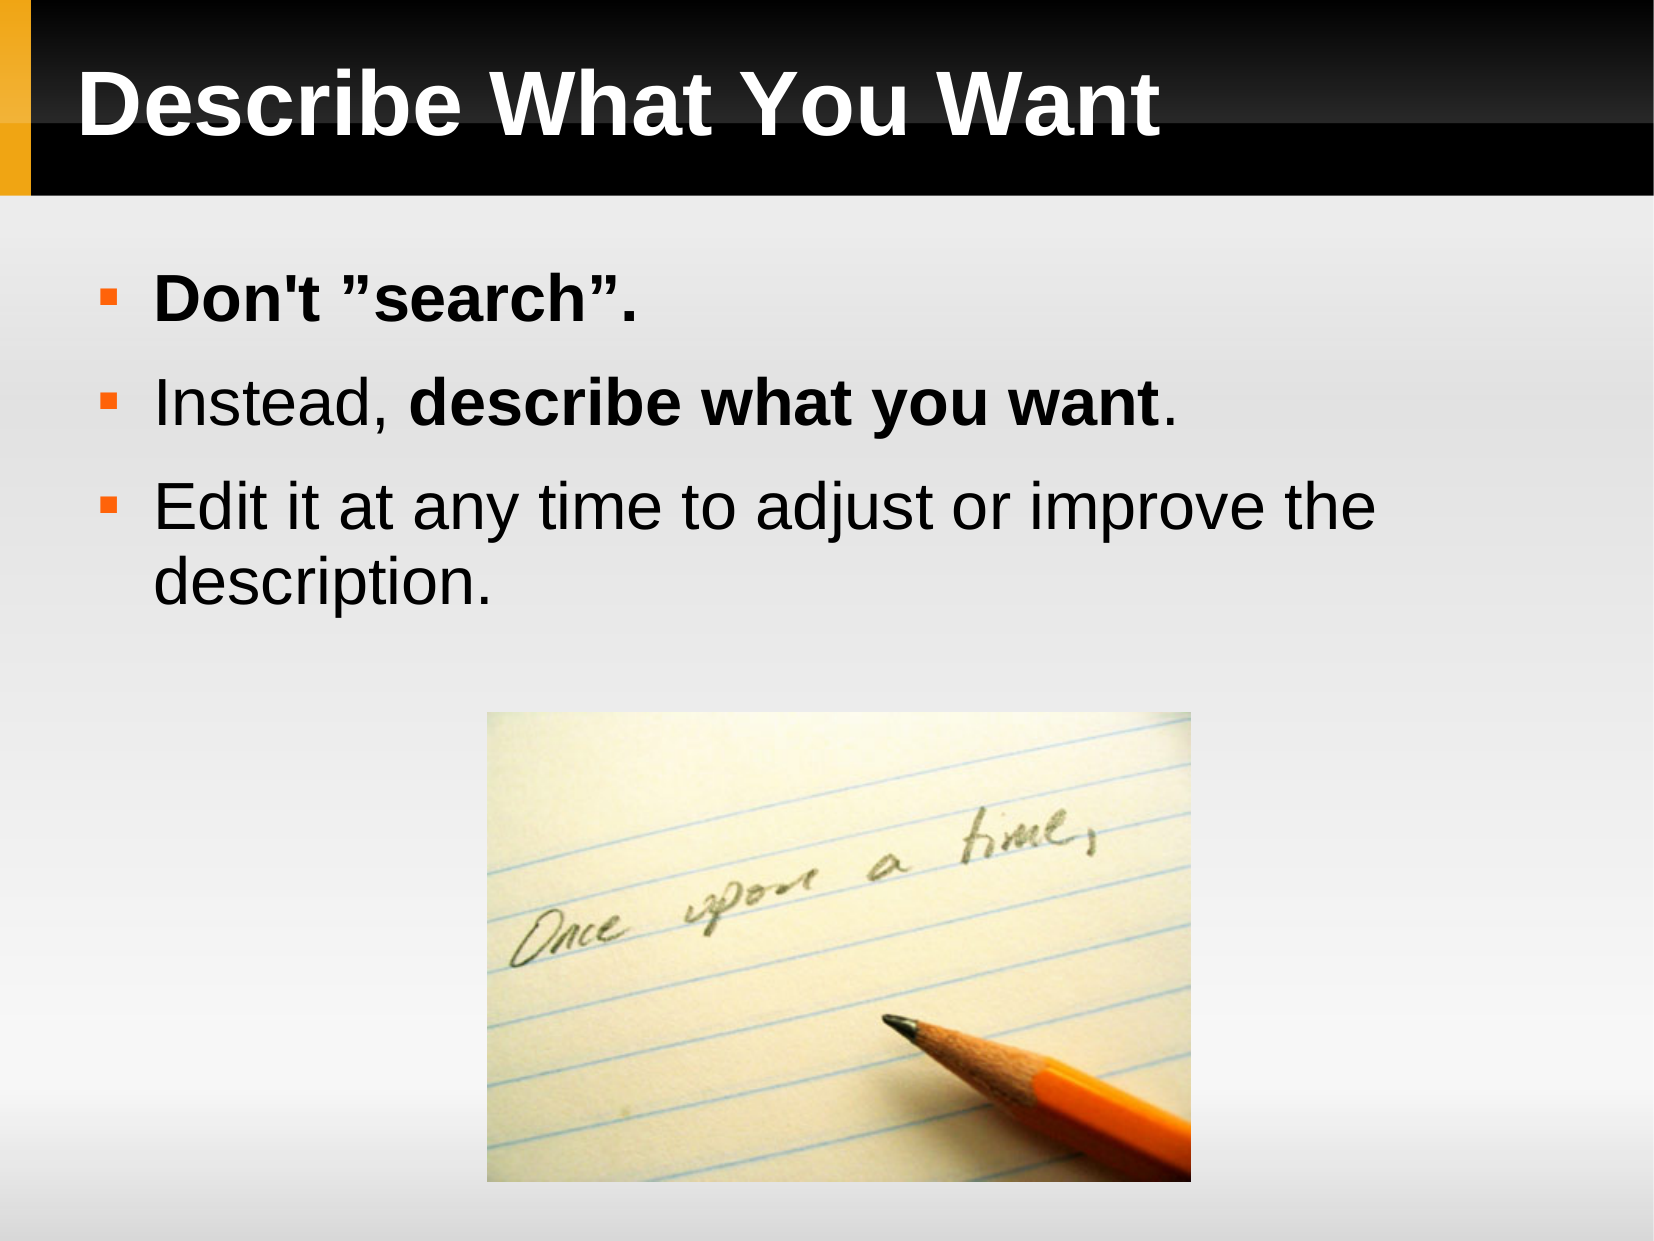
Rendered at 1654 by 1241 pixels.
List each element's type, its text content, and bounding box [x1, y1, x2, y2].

picture [0, 0, 1654, 1241]
title Describe What You Want [76, 0, 1565, 208]
list Don't ”search”. Instead, describe what you want. Edit it at any time to adjust or improve the description. [82, 260, 1571, 1065]
